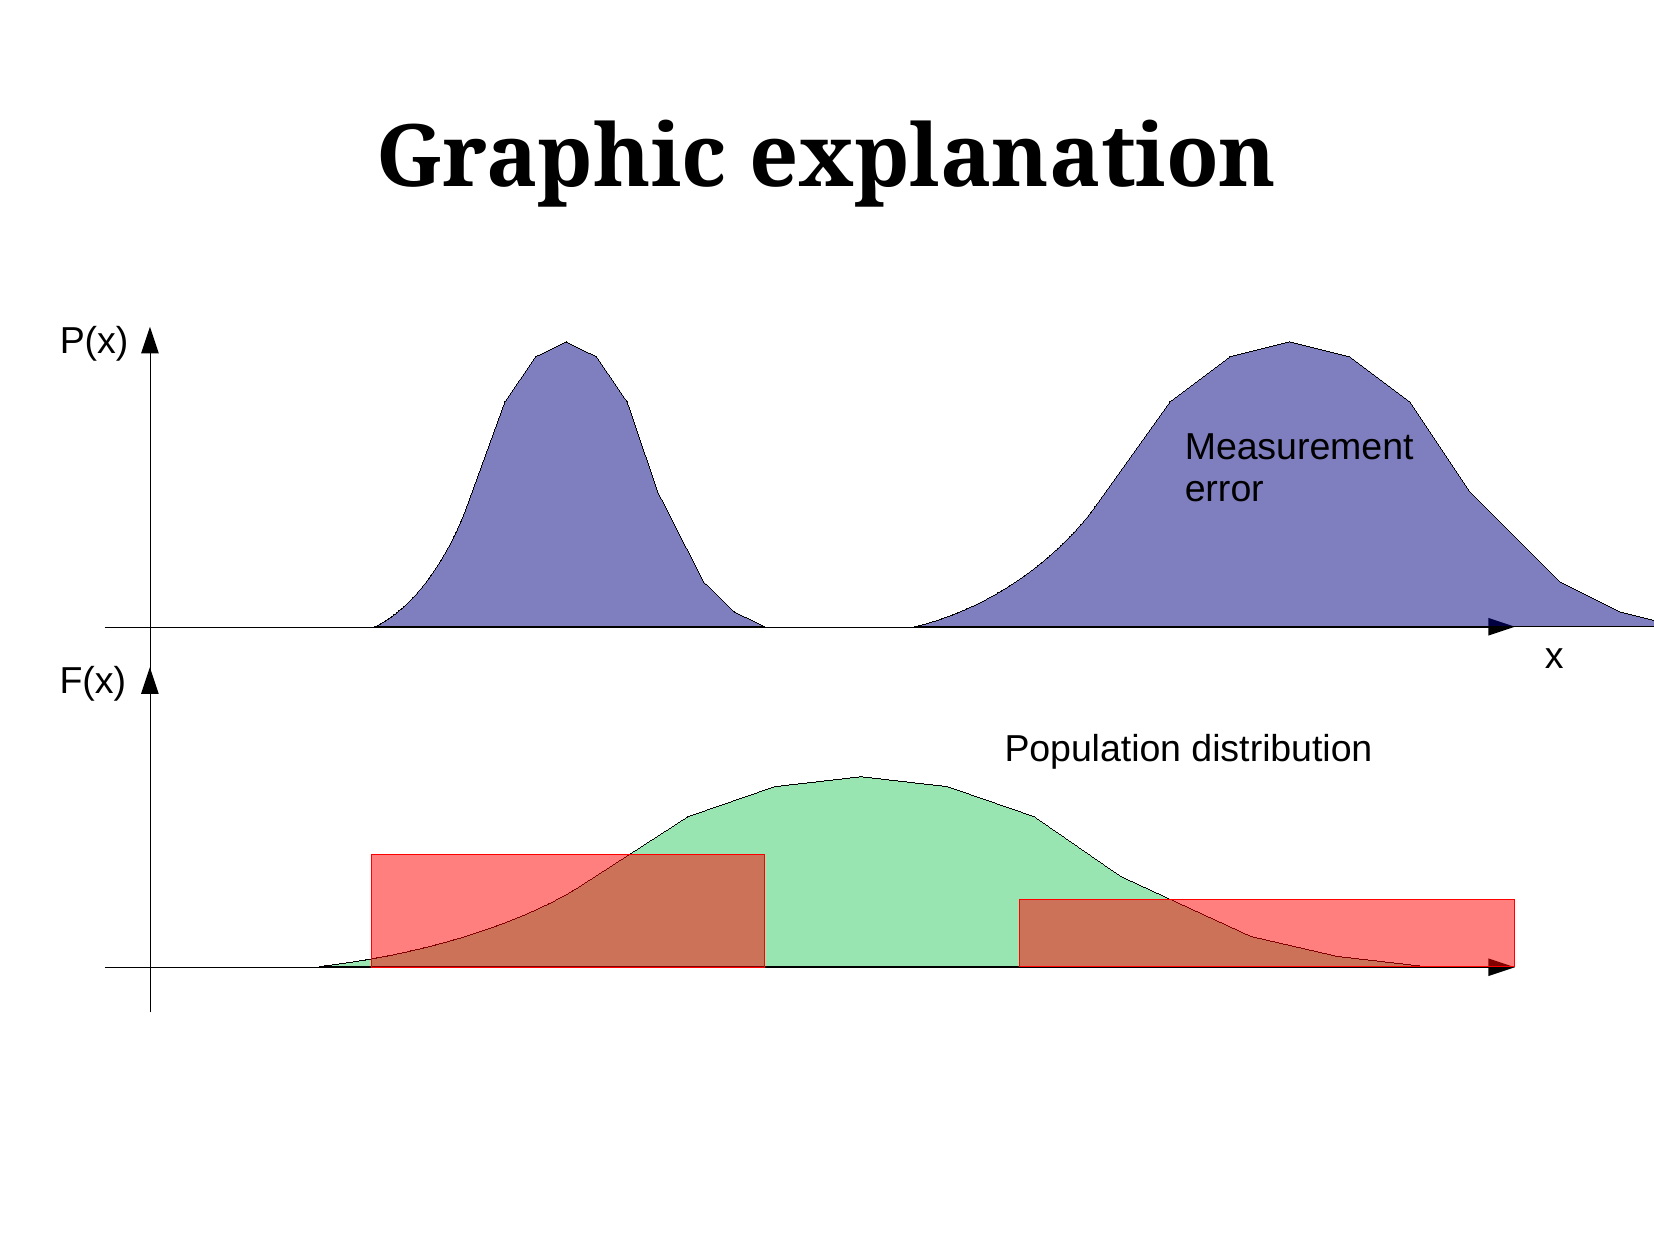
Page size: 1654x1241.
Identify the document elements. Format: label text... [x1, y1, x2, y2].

text_box F(x) [44, 652, 195, 710]
text_box [914, 341, 1654, 627]
text_box x [1529, 627, 1654, 684]
text_box P(x) [44, 311, 195, 369]
title Graphic explanation [82, 49, 1571, 257]
text_box Measurement error [1169, 418, 1485, 518]
text_box Population distribution [989, 719, 1485, 777]
text_box [319, 776, 1515, 968]
text_box [374, 341, 765, 627]
